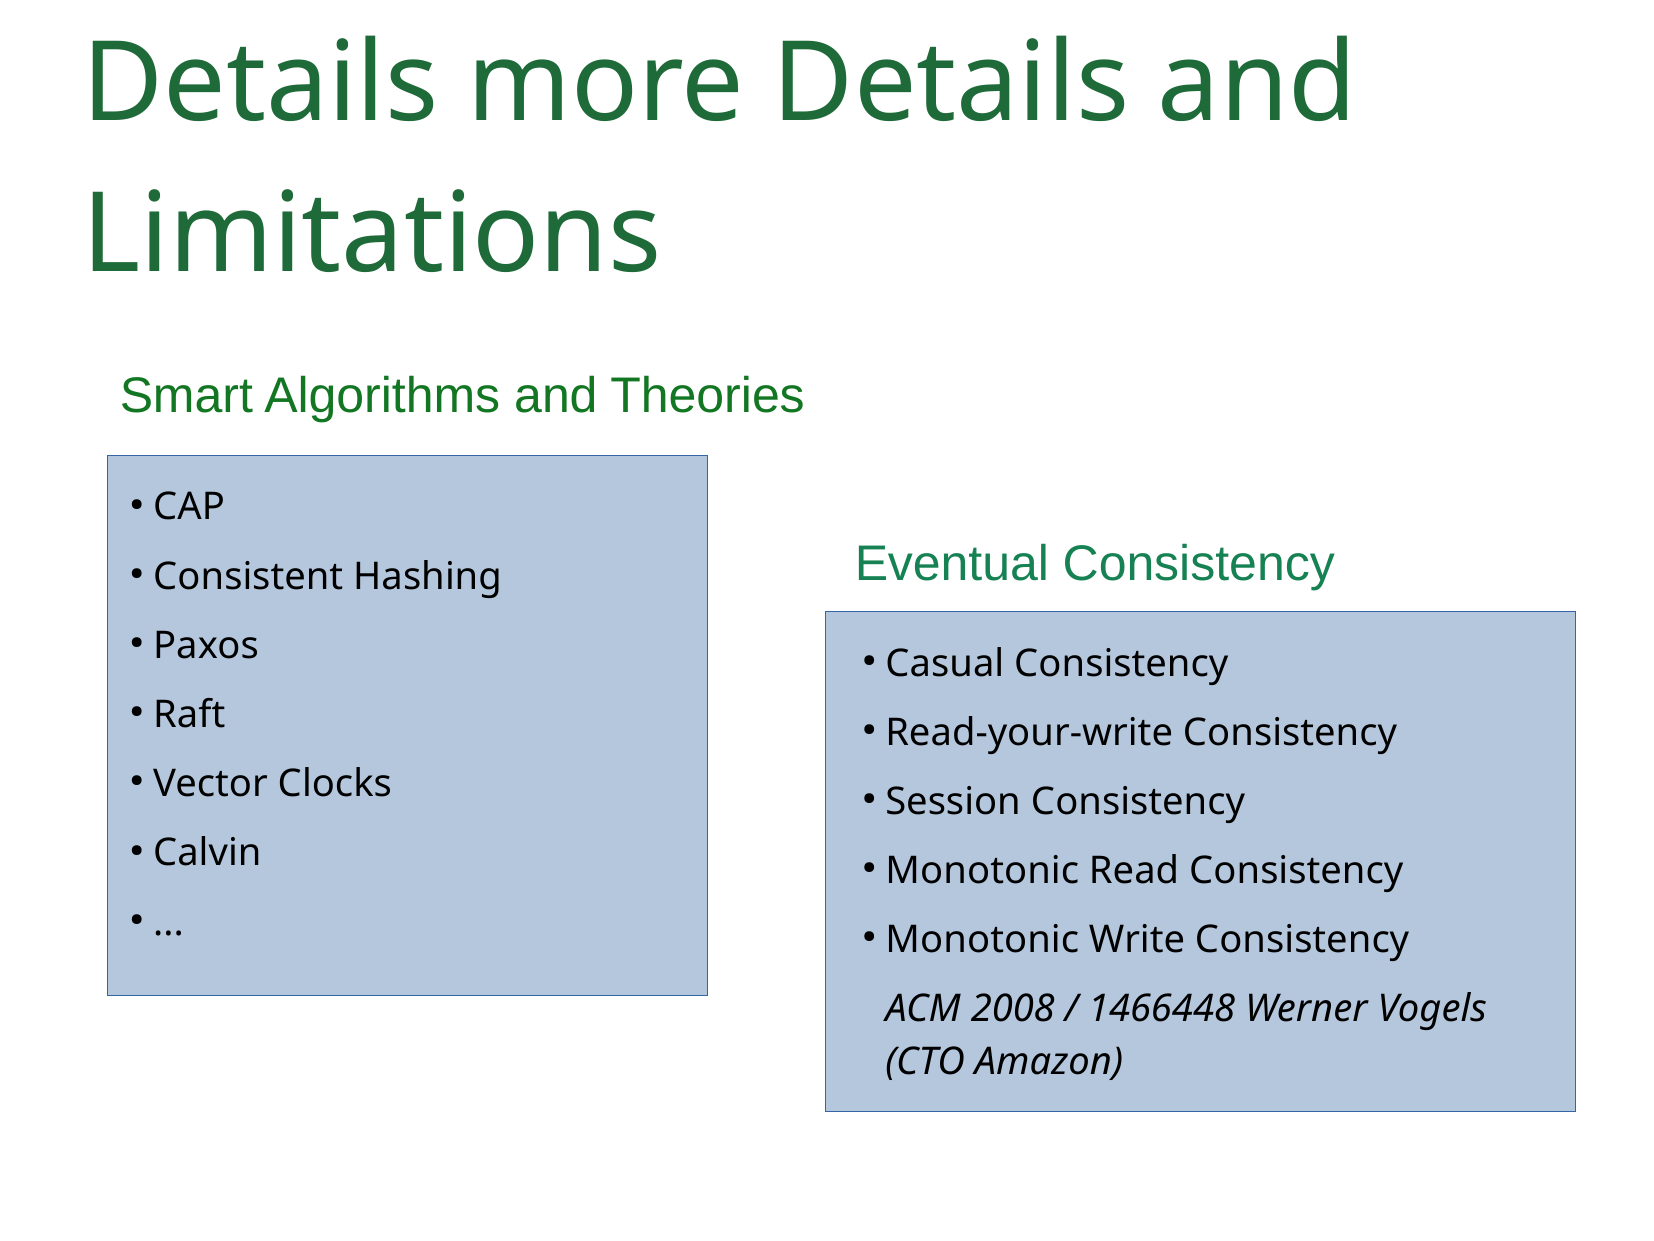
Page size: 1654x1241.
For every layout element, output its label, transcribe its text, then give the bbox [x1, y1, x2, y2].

text_box [825, 611, 1576, 1112]
list Casual Consistency Read-your-write Consistency Session Consistency Monotonic Read Consistency Monotonic Write Consistency ACM 2008 / 1466448 Werner Vogels (CTO Amazon) [855, 635, 1561, 1092]
text_box Eventual Consistency [840, 528, 1350, 661]
text_box [107, 455, 708, 996]
title Details more Details and Limitations [82, 4, 1571, 302]
text_box Smart Algorithms and Theories [105, 360, 820, 436]
list CAP Consistent Hashing Paxos Raft Vector Clocks Calvin ... [122, 479, 708, 956]
